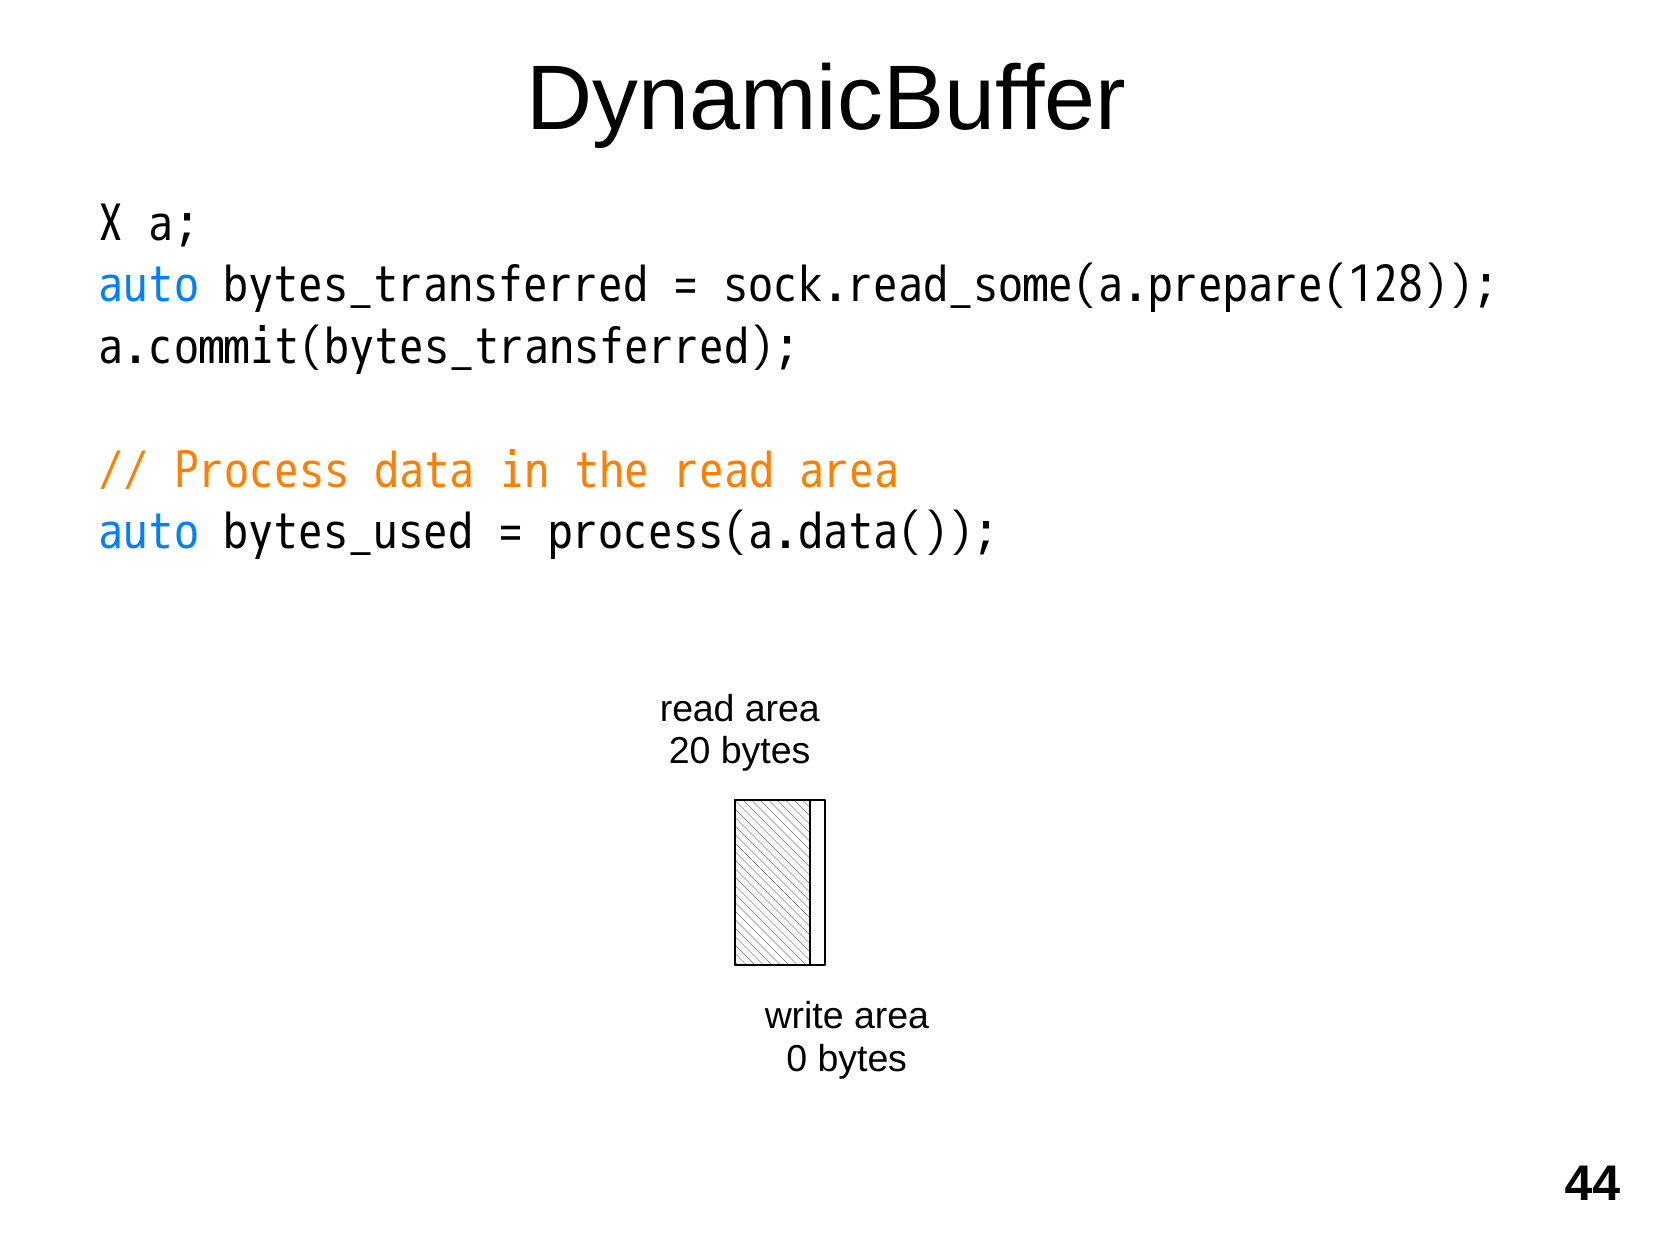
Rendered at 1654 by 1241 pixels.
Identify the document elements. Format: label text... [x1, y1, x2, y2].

text_box X a; auto bytes_transferred = sock.read_some(a.prepare(128)); a.commit(bytes_transferred); // Process data in the read area auto bytes_used = process(a.data()); [84, 190, 1570, 568]
title DynamicBuffer [82, 15, 1571, 181]
text_box [735, 800, 826, 966]
text_box read area 20 bytes [645, 680, 835, 779]
text_box write area 0 bytes [750, 987, 944, 1086]
